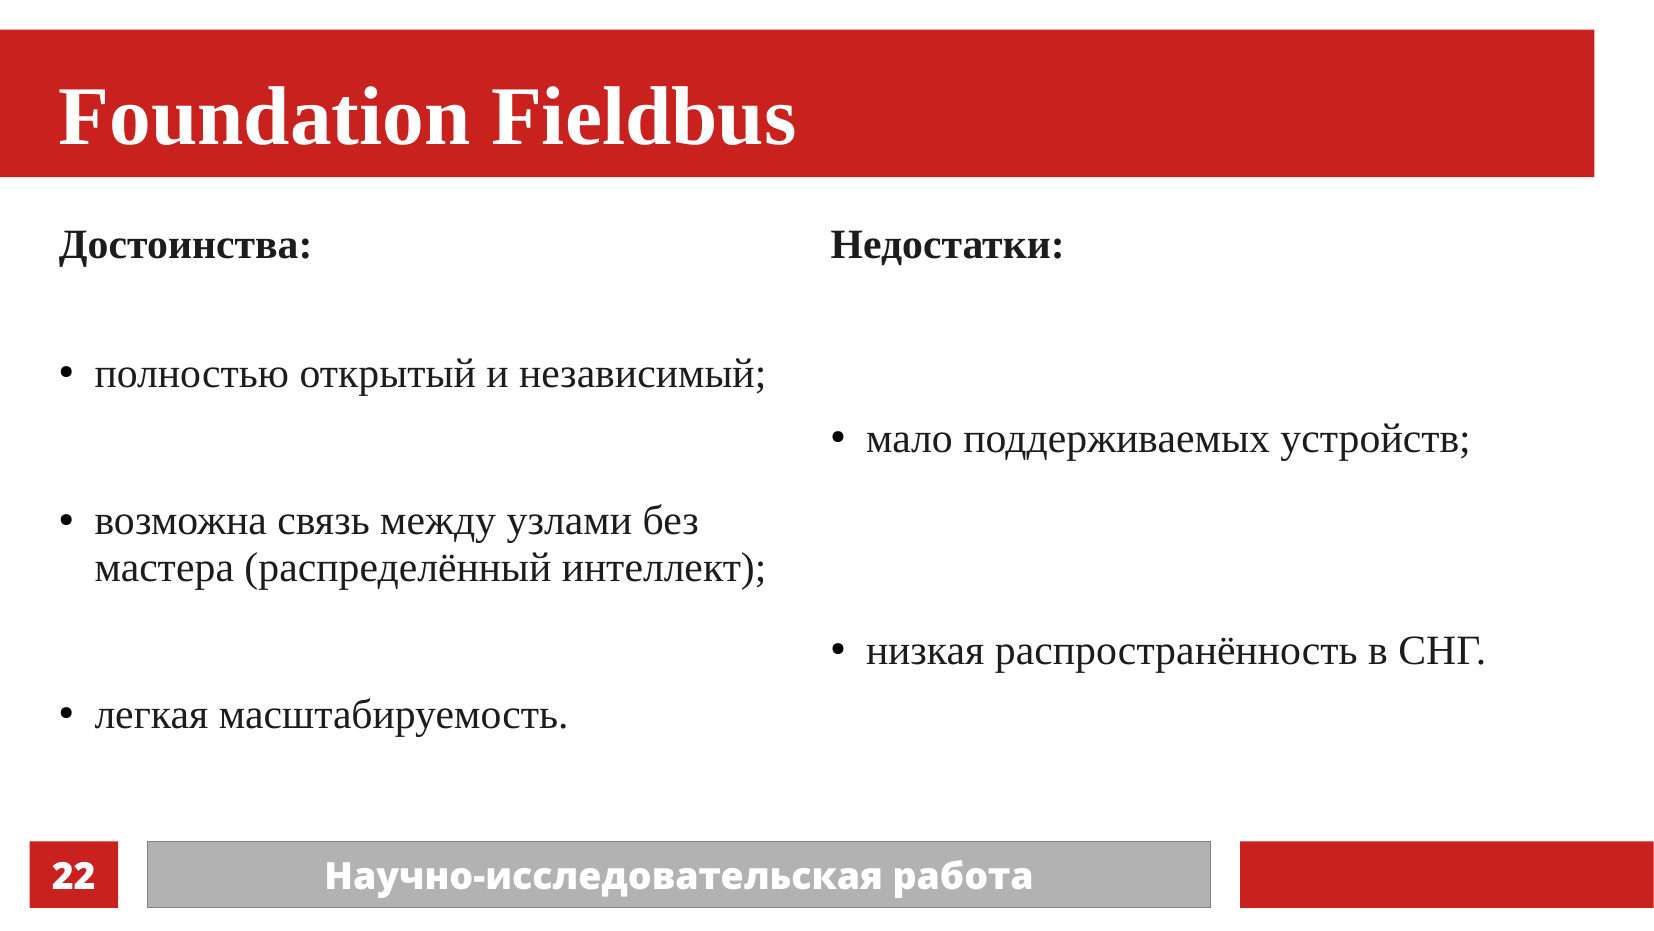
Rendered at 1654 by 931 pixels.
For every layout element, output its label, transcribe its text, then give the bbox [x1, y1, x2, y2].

list Недостатки: мало поддерживаемых устройств; низкая распространённость в СНГ. [830, 221, 1566, 798]
list Достоинства: полностью открытый и независимый; возможна связь между узлами без мастера (распределённый интеллект); легкая масштабируемость. [59, 221, 794, 798]
title Foundation Fieldbus [59, 44, 1595, 163]
